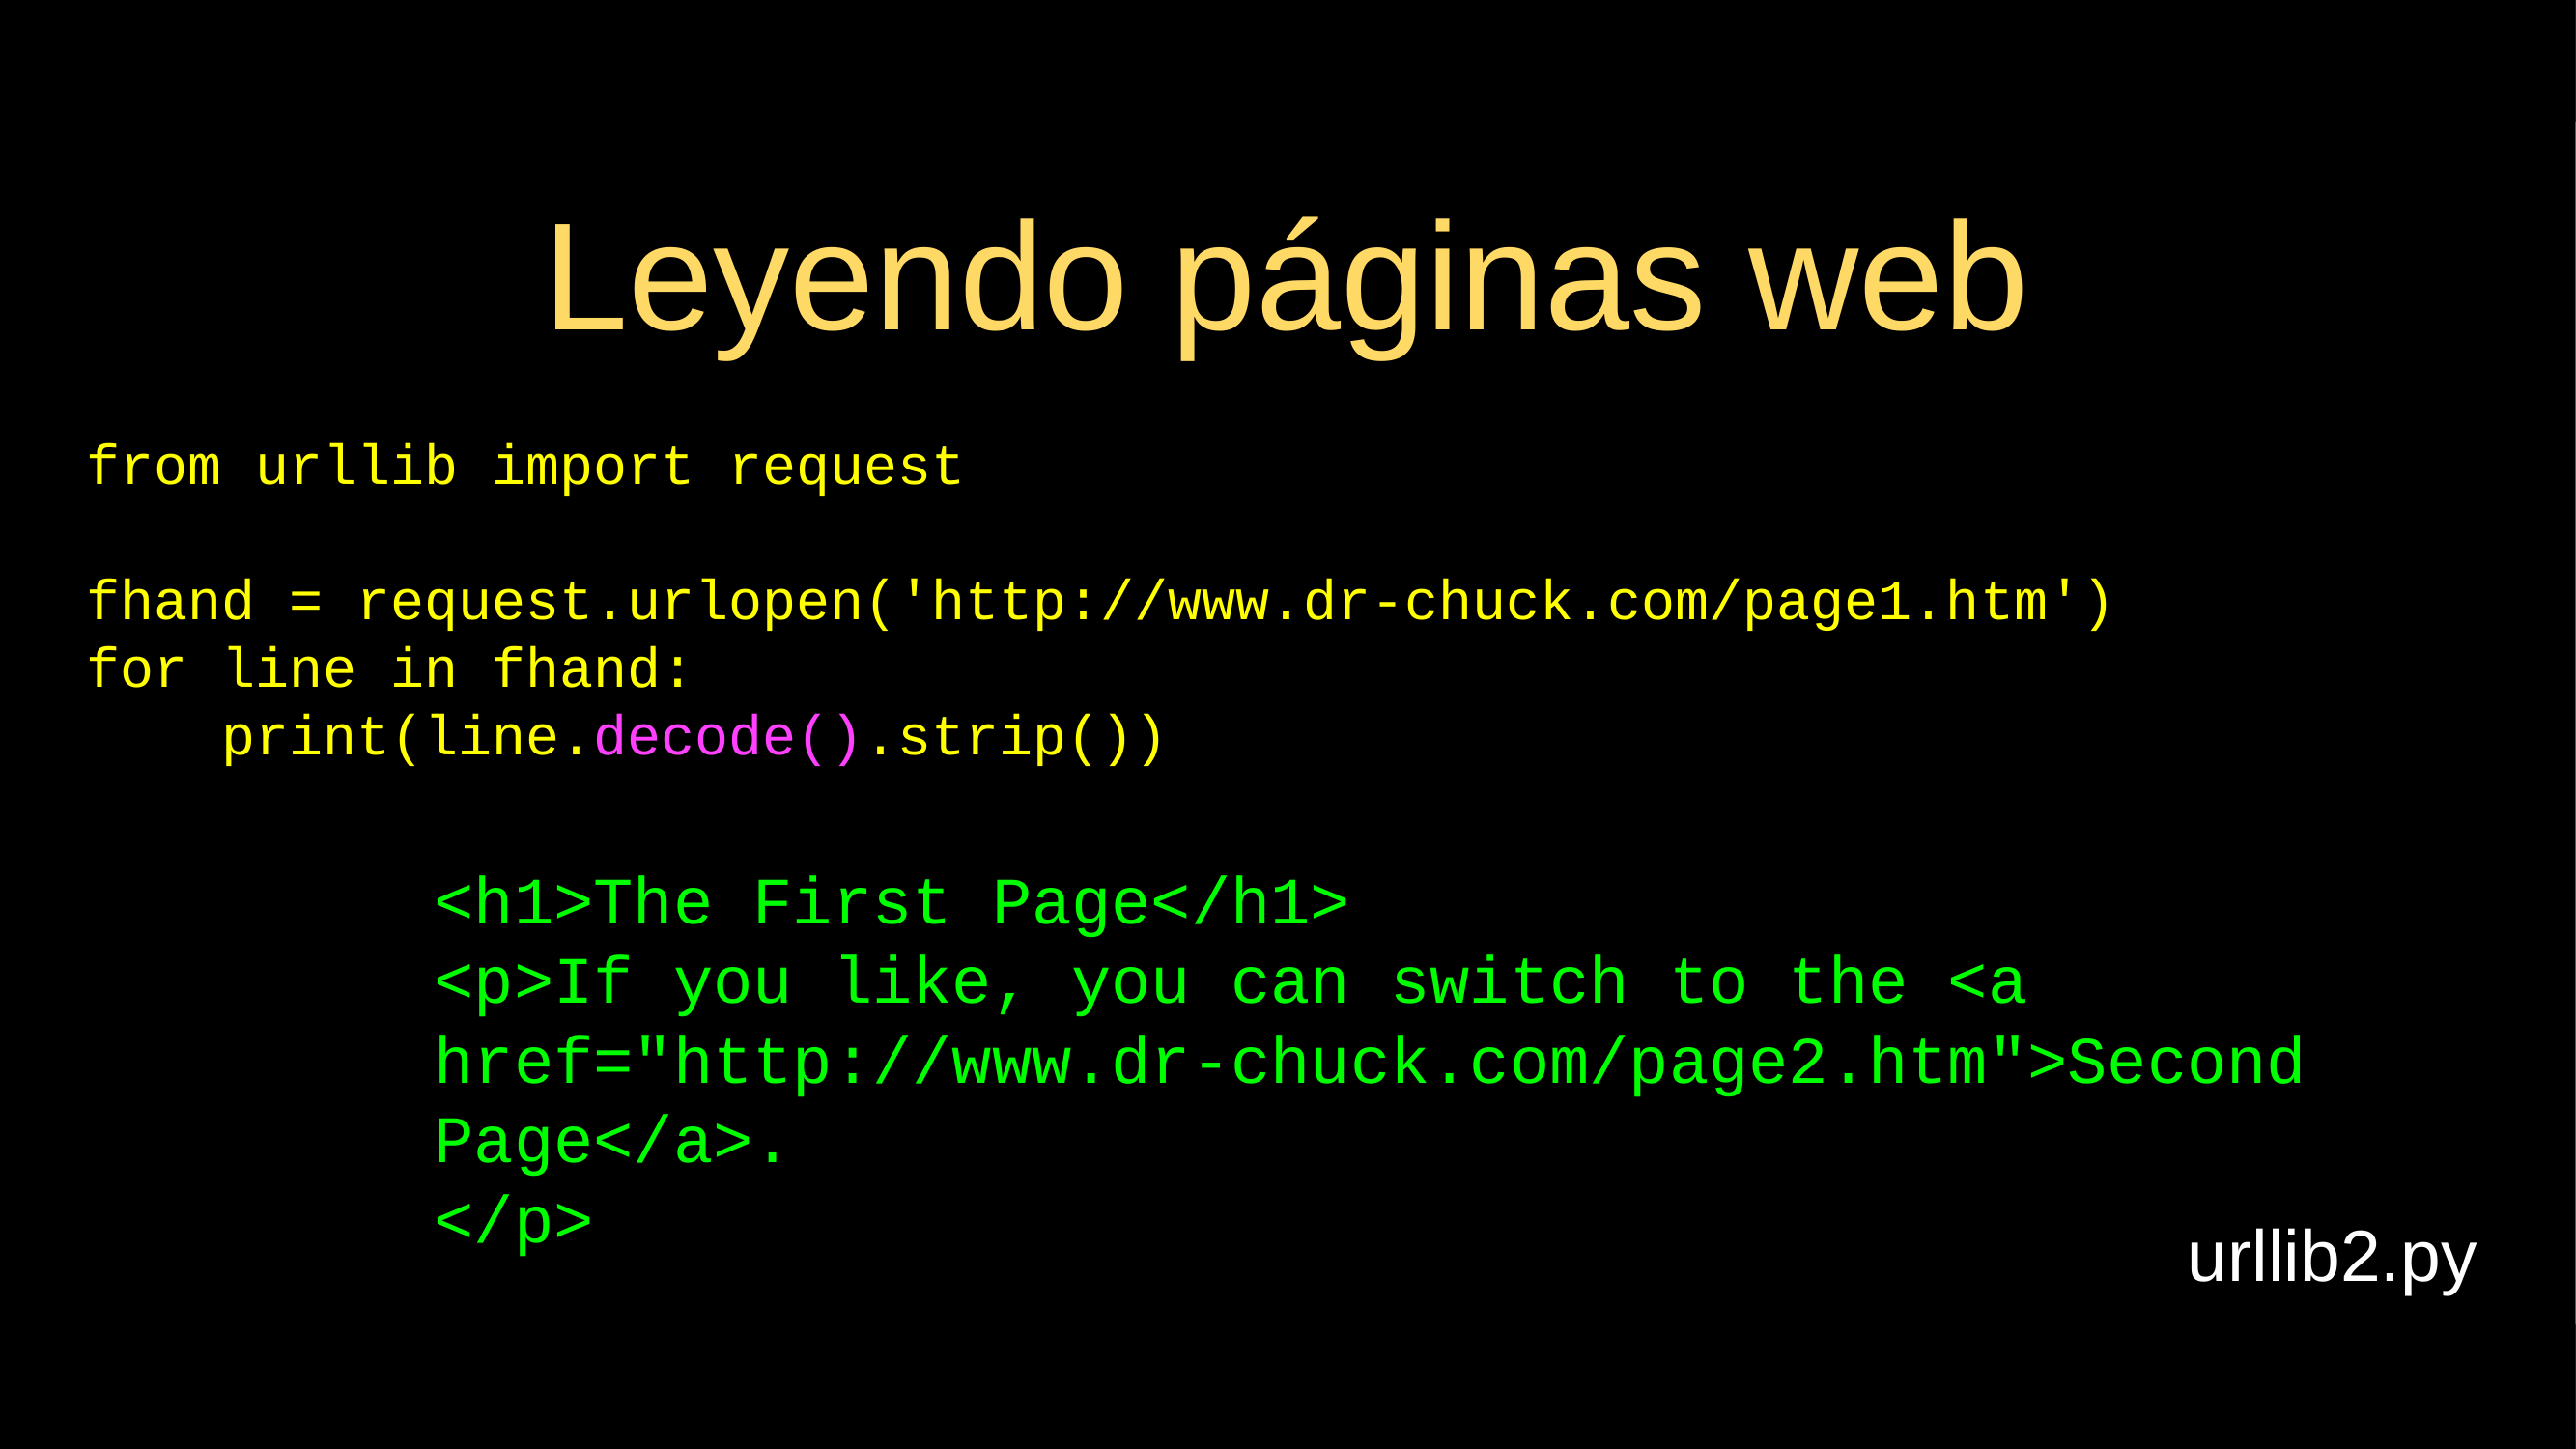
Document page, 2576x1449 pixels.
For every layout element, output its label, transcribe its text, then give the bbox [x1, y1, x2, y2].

text_box urllib2.py [2140, 1203, 2525, 1302]
text_box from urllib import request fhand = request.urlopen('http://www.dr-chuck.com/page1.htm') for line in fhand: print(line.decode().strip()) [86, 402, 2552, 791]
title Leyendo páginas web [183, 133, 2391, 402]
text_box <h1>The First Page</h1> <p>If you like, you can switch to the <a href="http://www.dr-chuck.com/page2.htm">Second Page</a>. </p> [434, 855, 2345, 1258]
